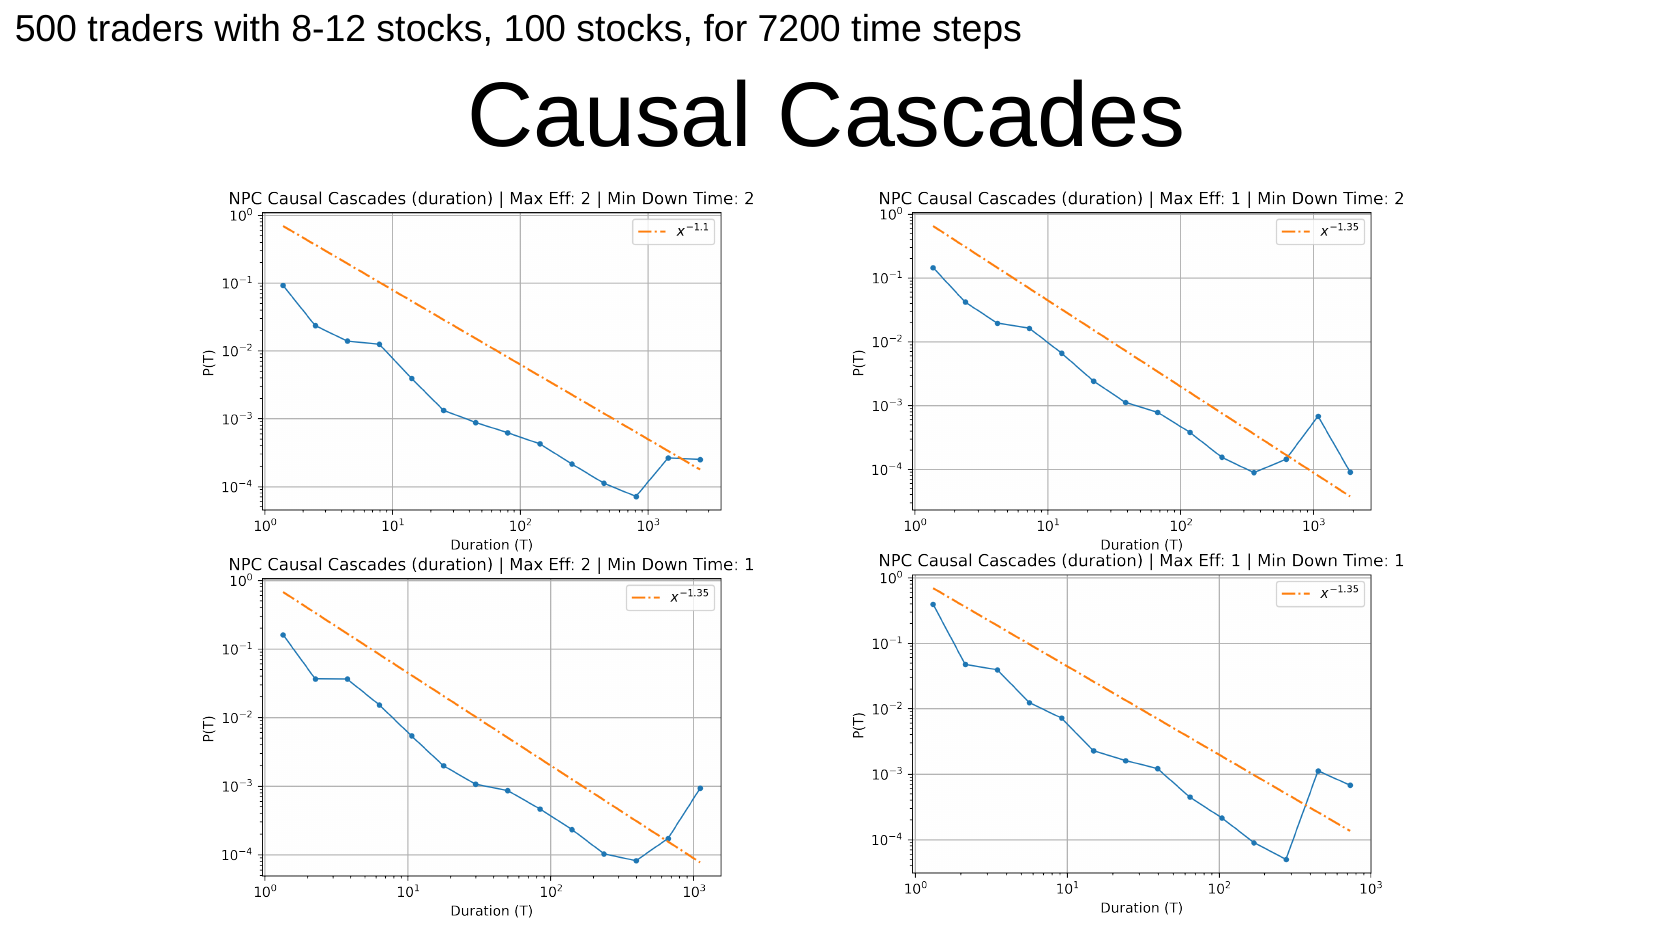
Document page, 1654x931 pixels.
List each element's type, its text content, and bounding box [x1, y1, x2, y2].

text_box 500 traders with 8-12 stocks, 100 stocks, for 7200 time steps [0, 0, 1038, 57]
picture [838, 165, 1430, 922]
picture [188, 165, 780, 925]
title Causal Cascades [82, 37, 1571, 193]
